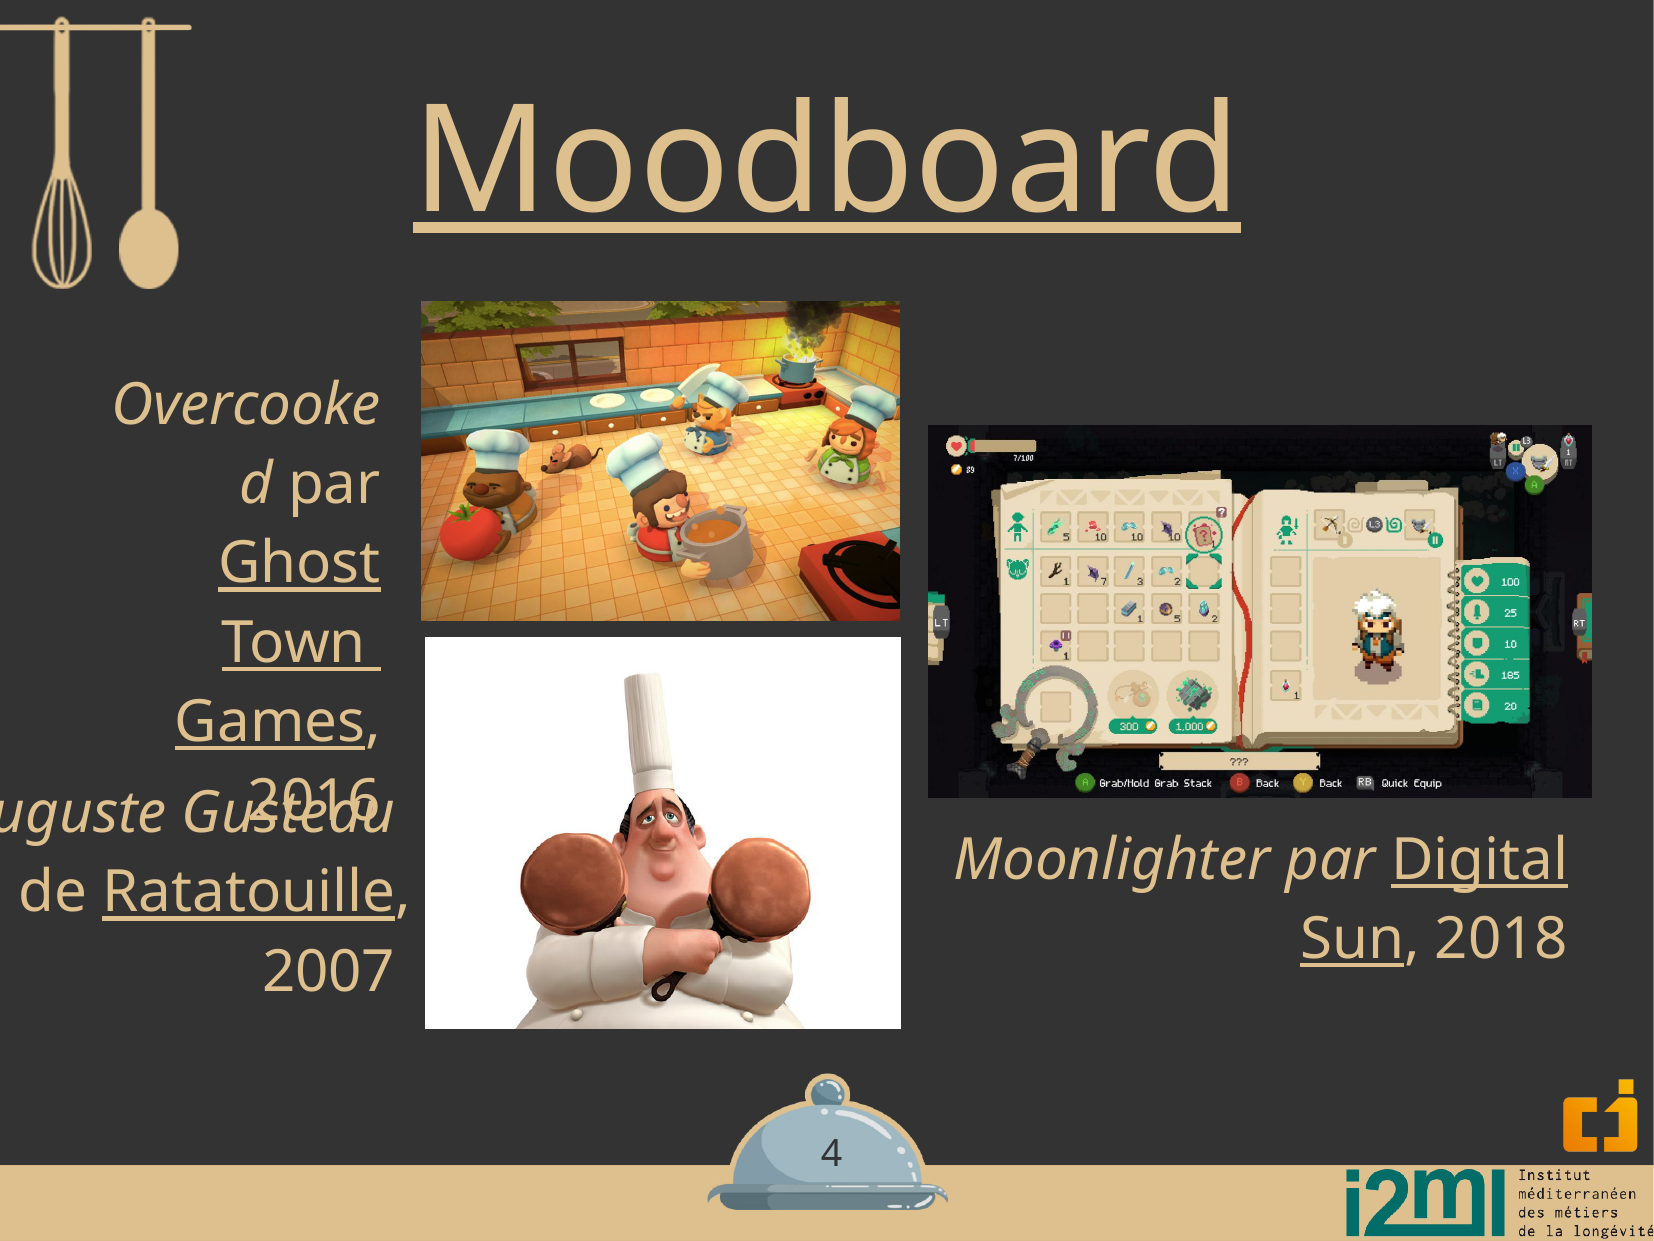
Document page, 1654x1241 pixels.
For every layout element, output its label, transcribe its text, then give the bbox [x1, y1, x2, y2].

text_box Auguste Gusteau de Ratatouille, 2007 [0, 763, 425, 976]
text_box Moonlighter par Digital Sun, 2018 [900, 809, 1583, 1022]
picture [303, 976, 320, 987]
picture [336, 976, 353, 987]
picture [0, 0, 1654, 1241]
text_box Overcooked par Ghost Town Games, 2016 [76, 354, 396, 633]
title Moodboard [82, 49, 1571, 257]
